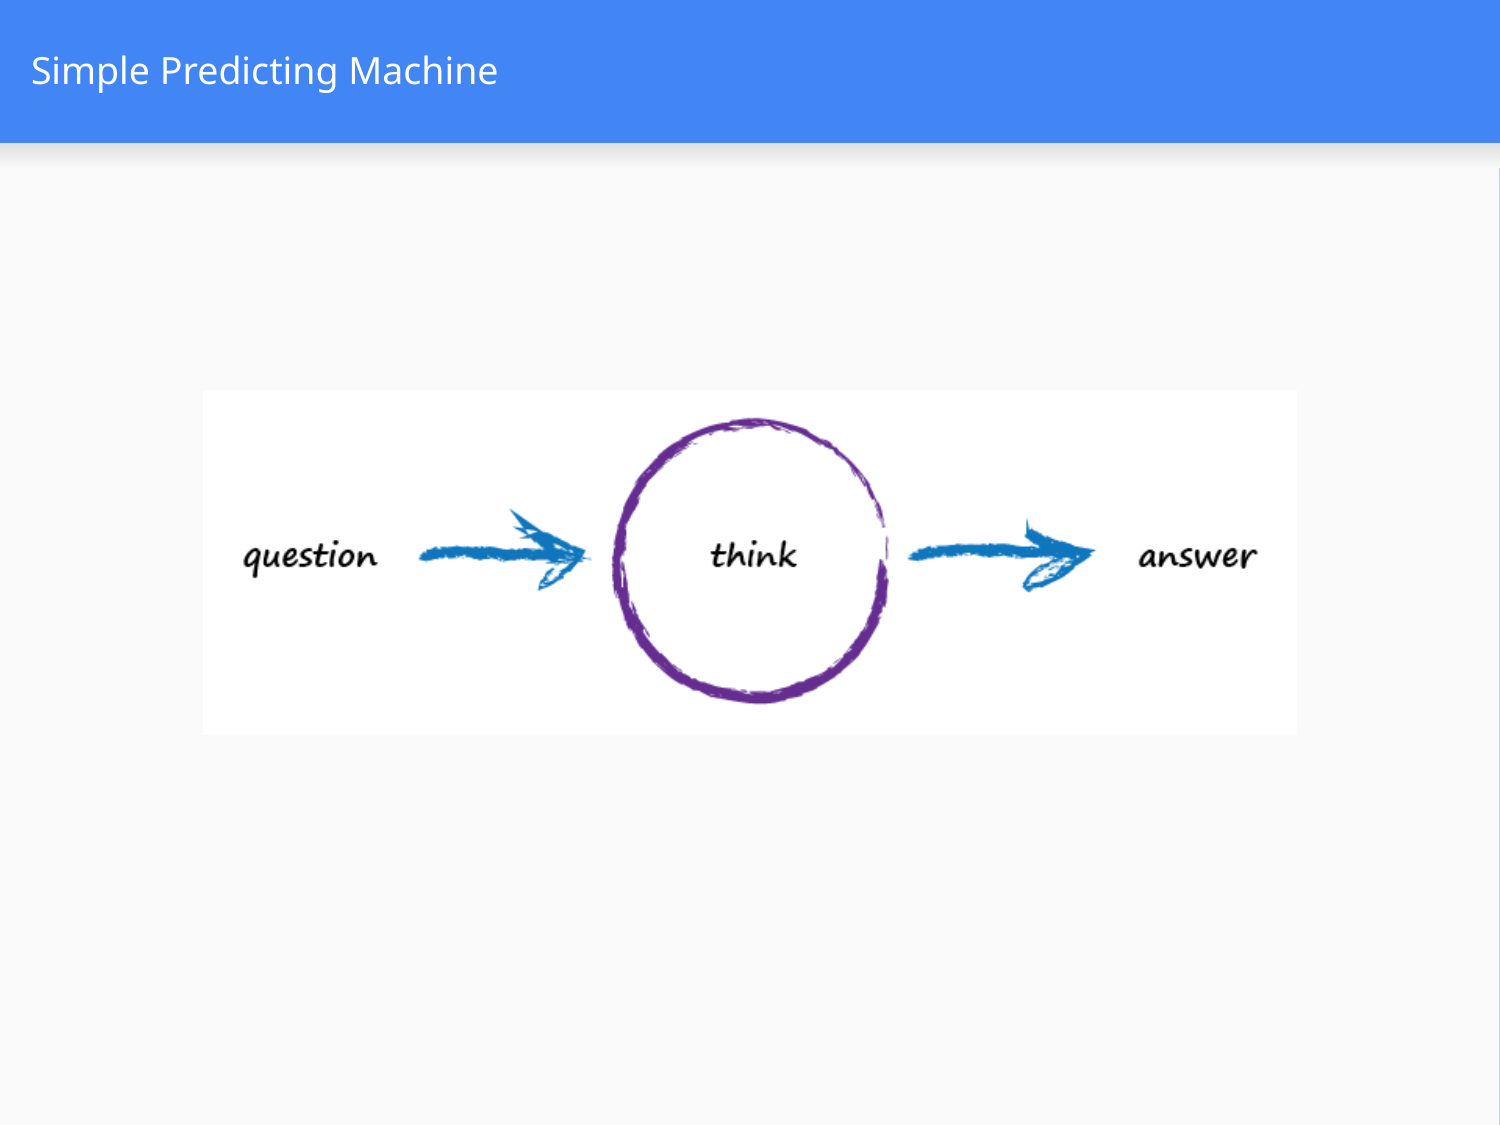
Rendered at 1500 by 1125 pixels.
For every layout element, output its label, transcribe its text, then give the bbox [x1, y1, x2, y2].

title Simple Predicting Machine [16, 3, 1464, 136]
picture [203, 390, 1297, 735]
